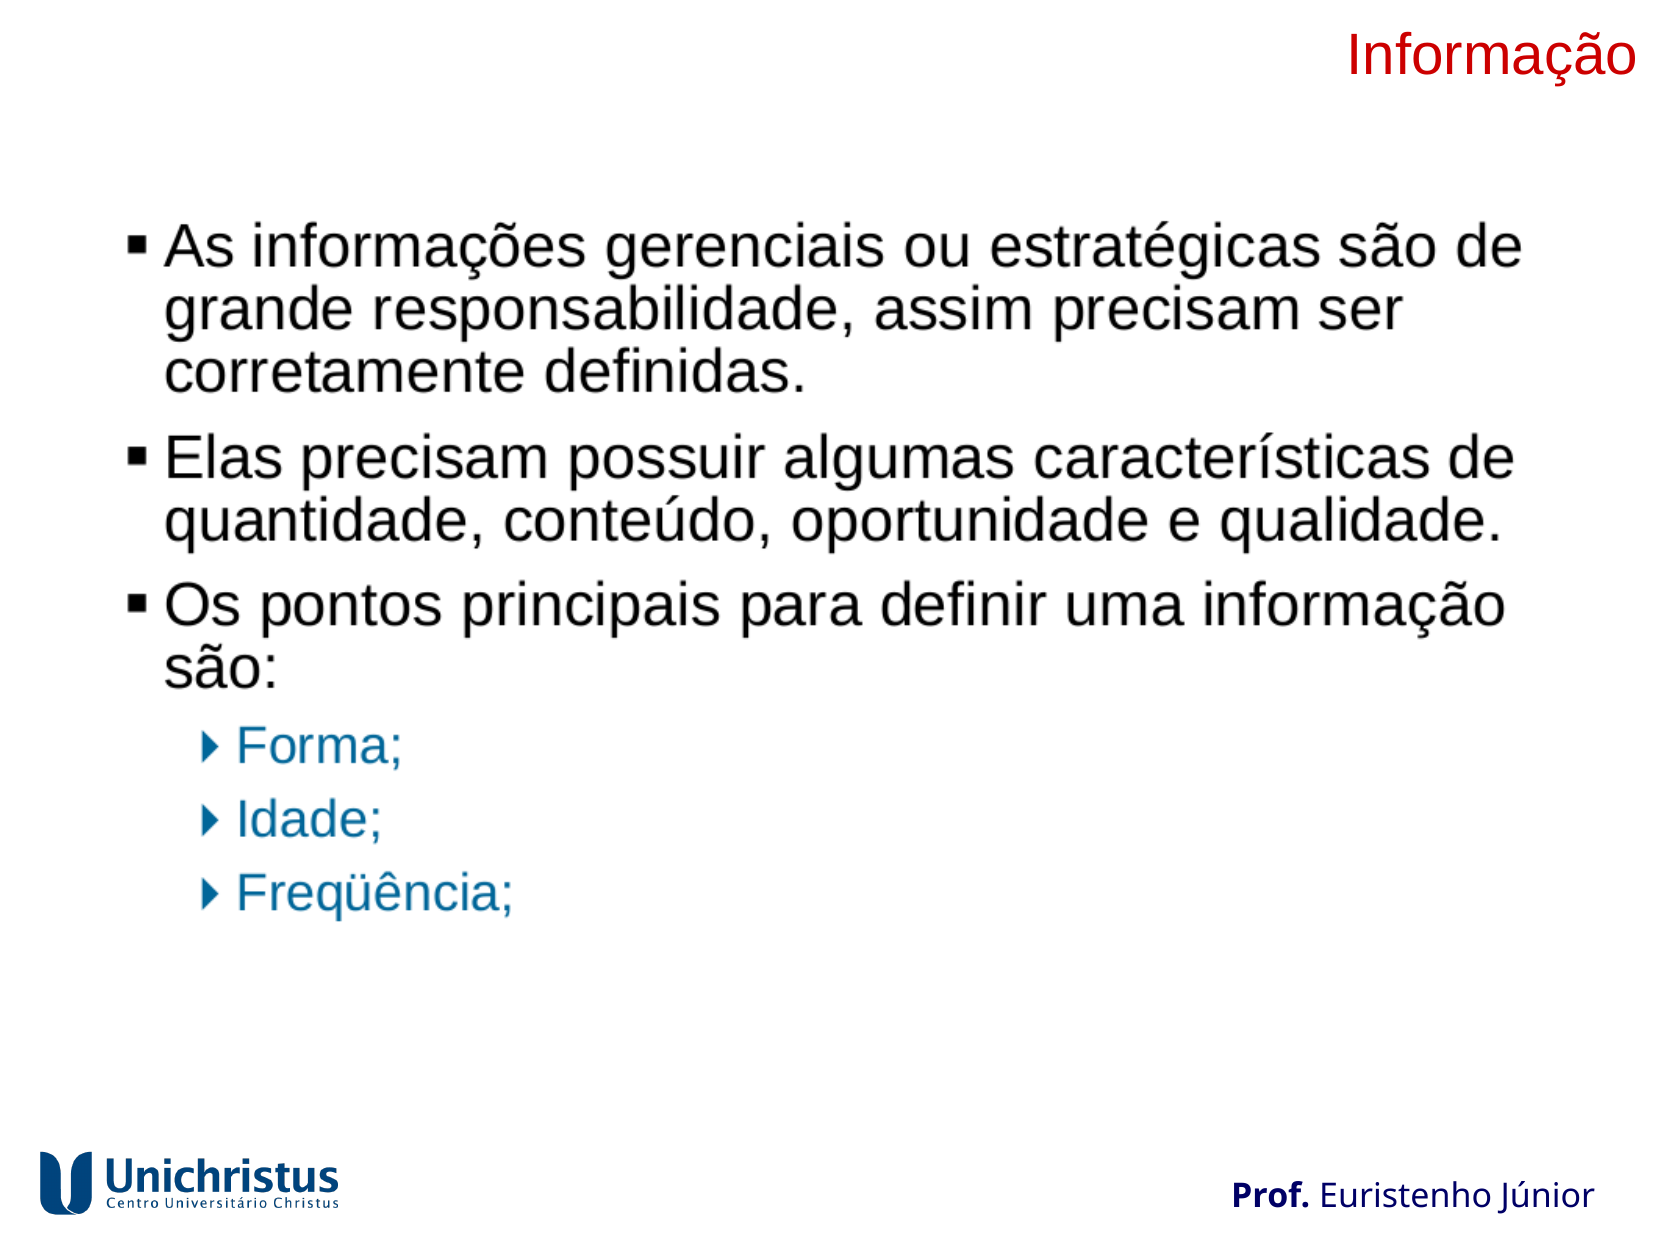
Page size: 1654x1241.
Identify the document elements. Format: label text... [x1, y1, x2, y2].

text_box Informação [1331, 14, 1654, 95]
picture [35, 1148, 343, 1217]
text_box Prof. Euristenho Júnior [1216, 1163, 1654, 1224]
picture [106, 212, 1535, 934]
